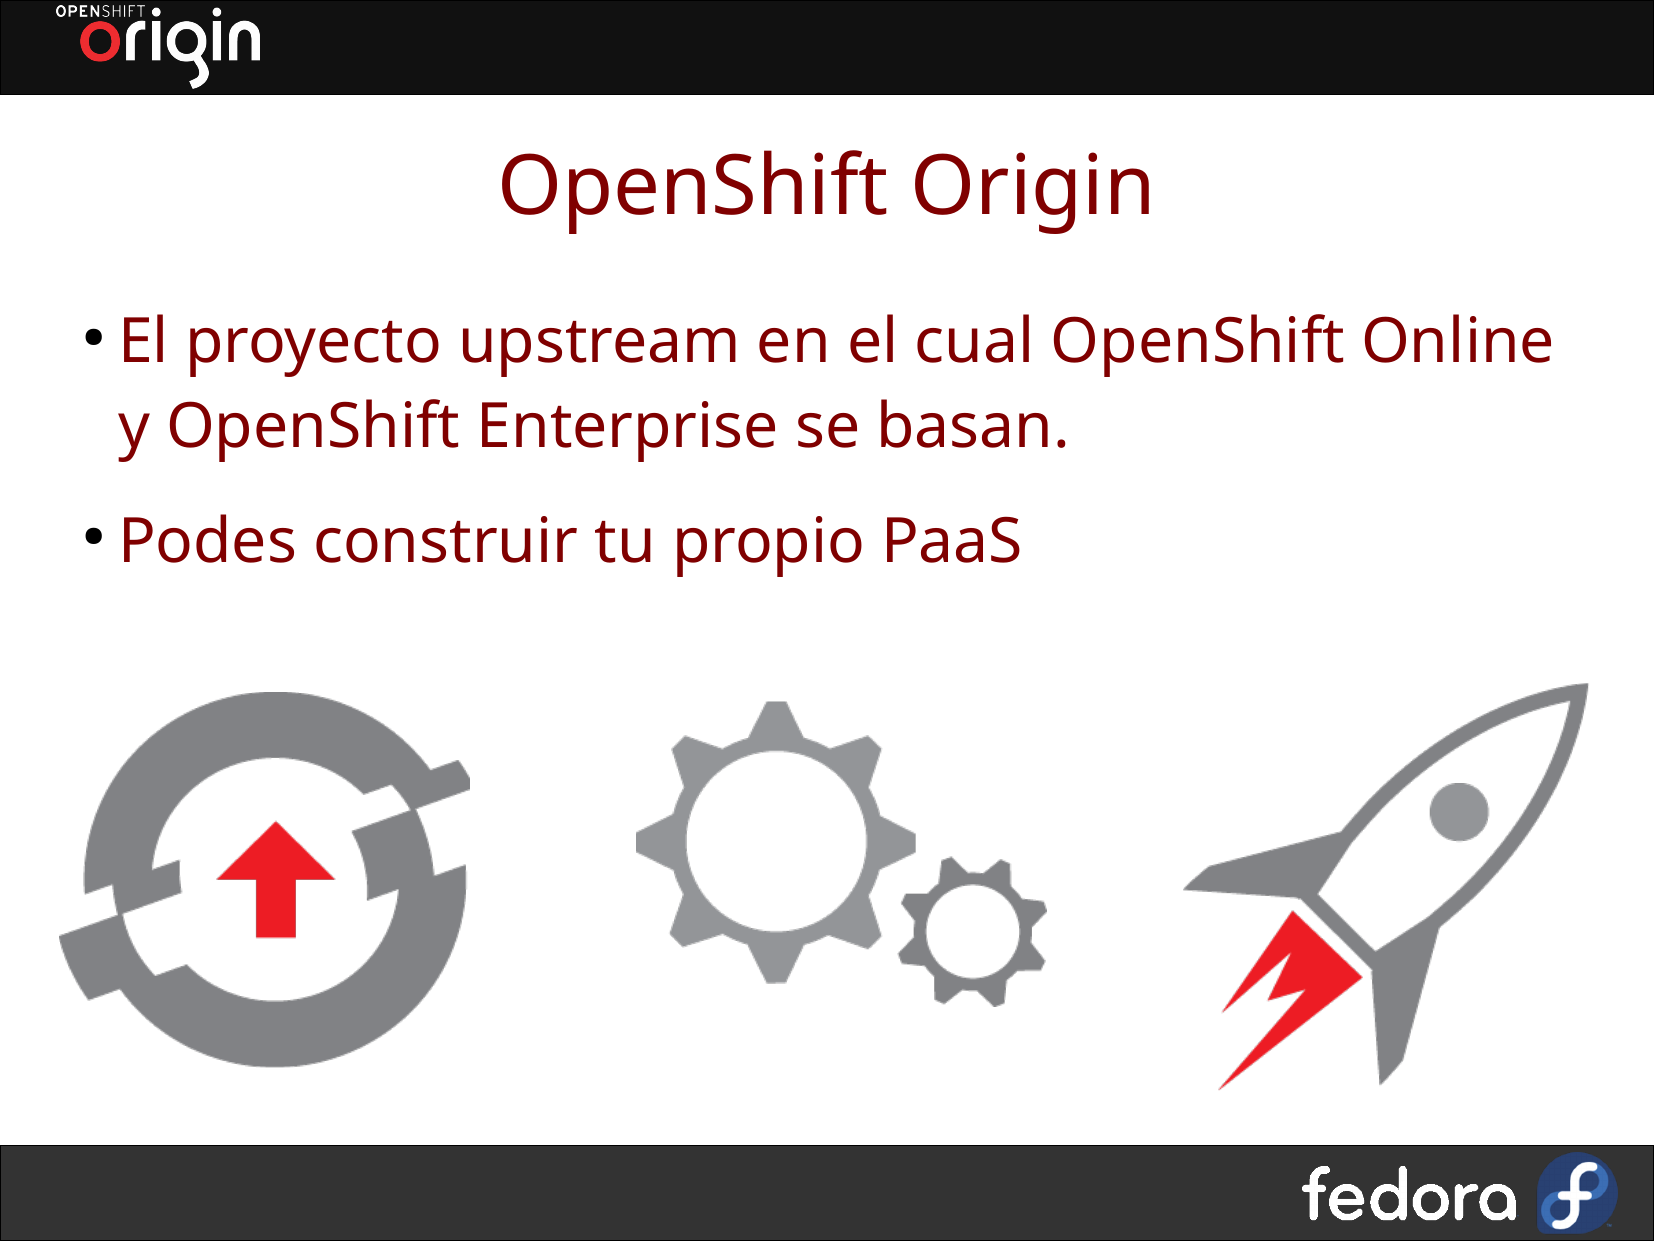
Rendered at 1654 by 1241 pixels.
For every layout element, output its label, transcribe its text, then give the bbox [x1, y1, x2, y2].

picture [1183, 675, 1595, 1092]
picture [59, 692, 470, 1072]
picture [1299, 1151, 1619, 1235]
title OpenShift Origin [82, 78, 1571, 287]
picture [56, 5, 260, 89]
subtitle El proyecto upstream en el cual OpenShift Online y OpenShift Enterprise se basan. Podes construir tu propio PaaS [82, 296, 1571, 1099]
picture [636, 700, 1047, 1007]
